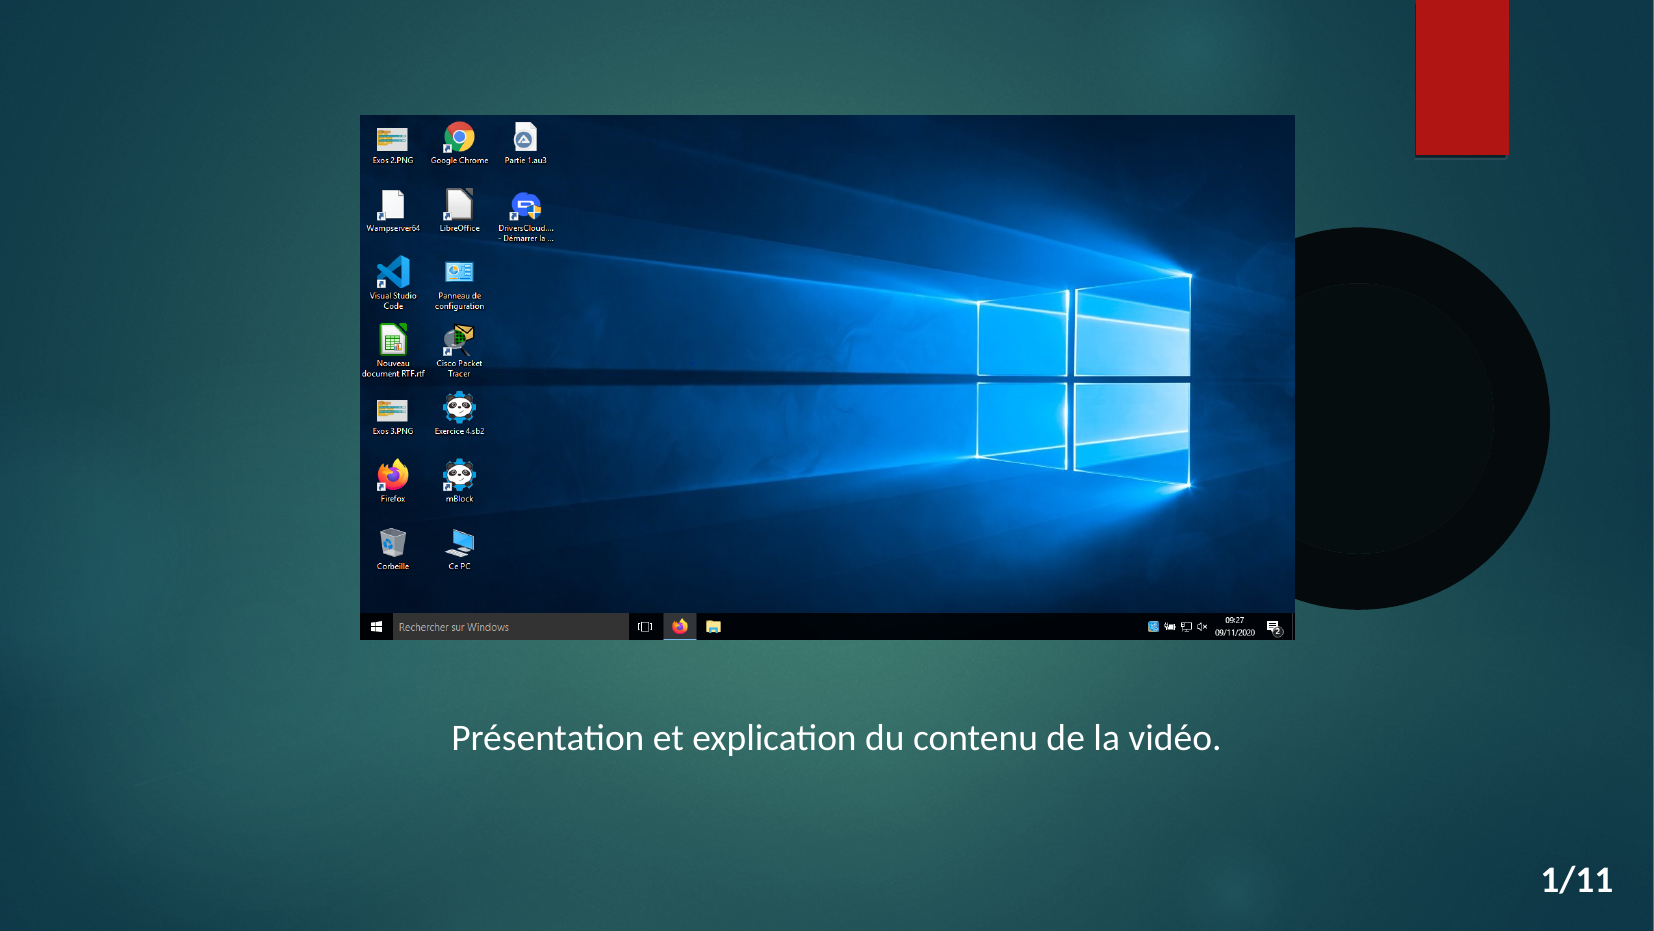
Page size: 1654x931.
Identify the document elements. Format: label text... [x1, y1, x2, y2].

picture [360, 115, 1295, 640]
text_box 1/11 [1525, 847, 1654, 909]
text_box Présentation et explication du contenu de la vidéo. [436, 705, 1654, 767]
